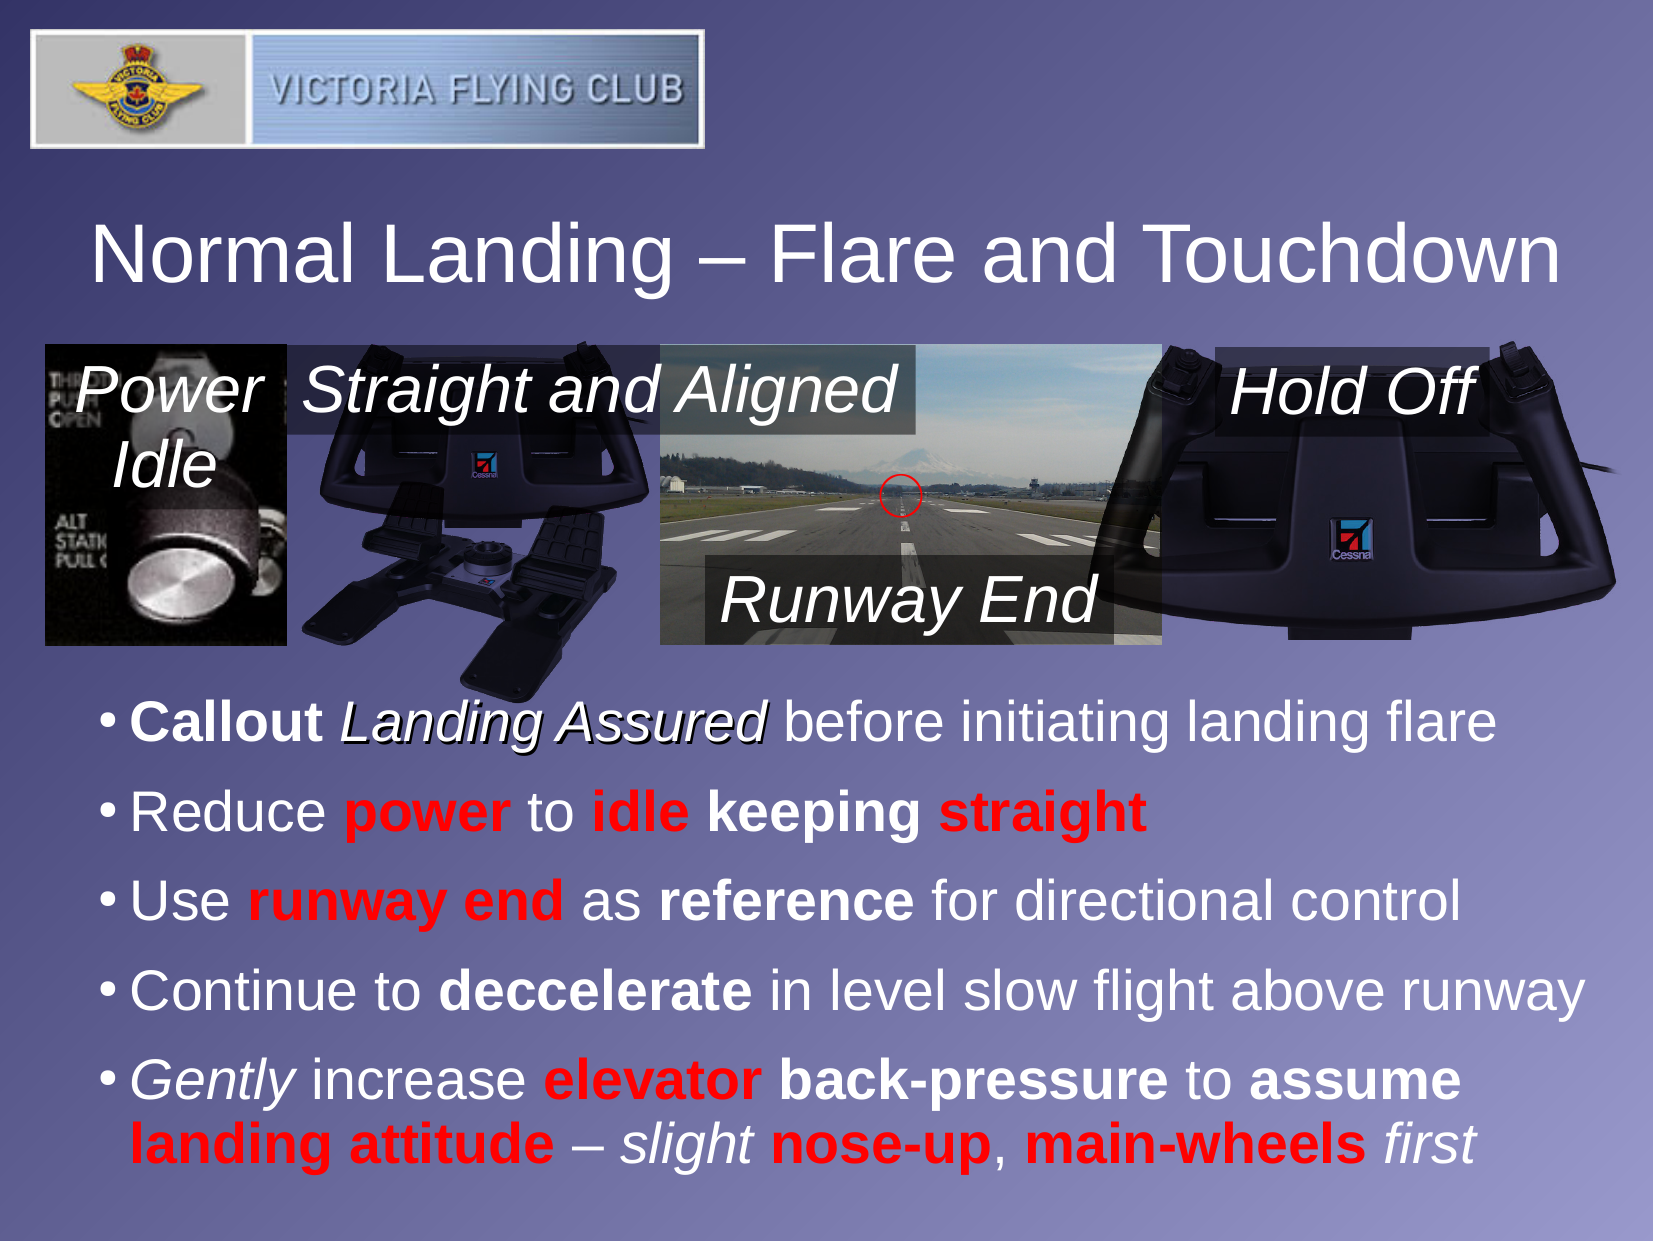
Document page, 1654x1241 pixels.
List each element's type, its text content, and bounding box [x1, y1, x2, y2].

picture [30, 29, 705, 149]
picture [315, 340, 653, 345]
text_box Power Idle [60, 345, 280, 510]
picture [45, 344, 287, 646]
text_box Hold Off [1215, 347, 1490, 437]
text_box Straight and Aligned [286, 345, 916, 435]
title Normal Landing – Flare and Touchdown [82, 150, 1571, 345]
picture [660, 339, 1622, 646]
picture [300, 435, 653, 706]
text_box Runway End [705, 555, 1114, 645]
list Callout Landing Assured before initiating landing flare Reduce power to idle keeping straight Use runway end as reference for directional control Continue to deccelerate in level slow flight above runway Gently increase elevator back-pressure to assume landing attitude – slight nose-up, main-wheels first [82, 690, 1621, 1201]
